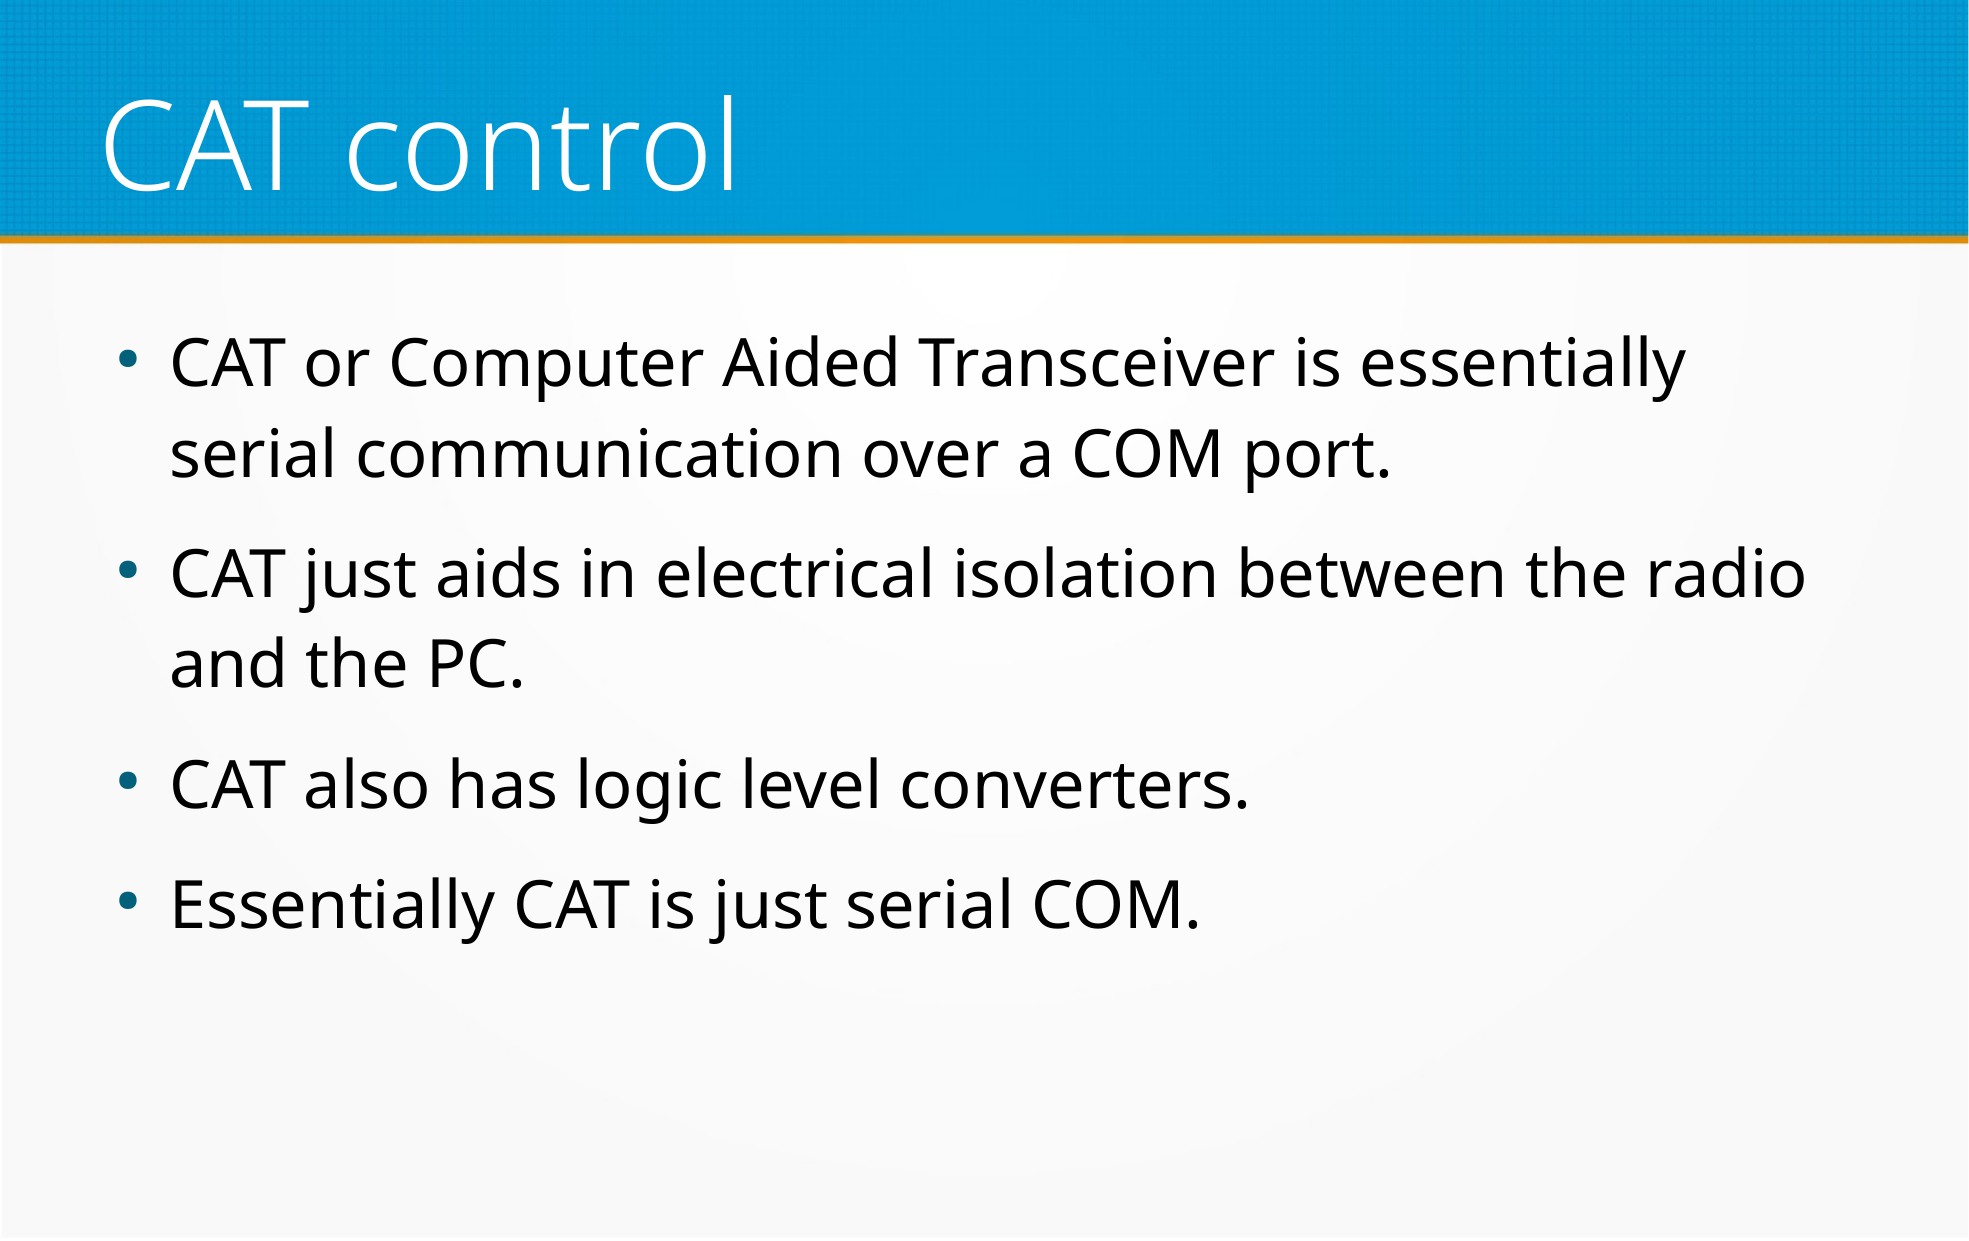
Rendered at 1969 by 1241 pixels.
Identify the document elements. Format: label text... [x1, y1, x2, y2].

list CAT or Computer Aided Transceiver is essentially serial communication over a COM port. CAT just aids in electrical isolation between the radio and the PC. CAT also has logic level converters. Essentially CAT is just serial COM. [98, 315, 1861, 1081]
picture [0, 233, 1969, 1241]
title CAT control [98, 19, 1870, 227]
